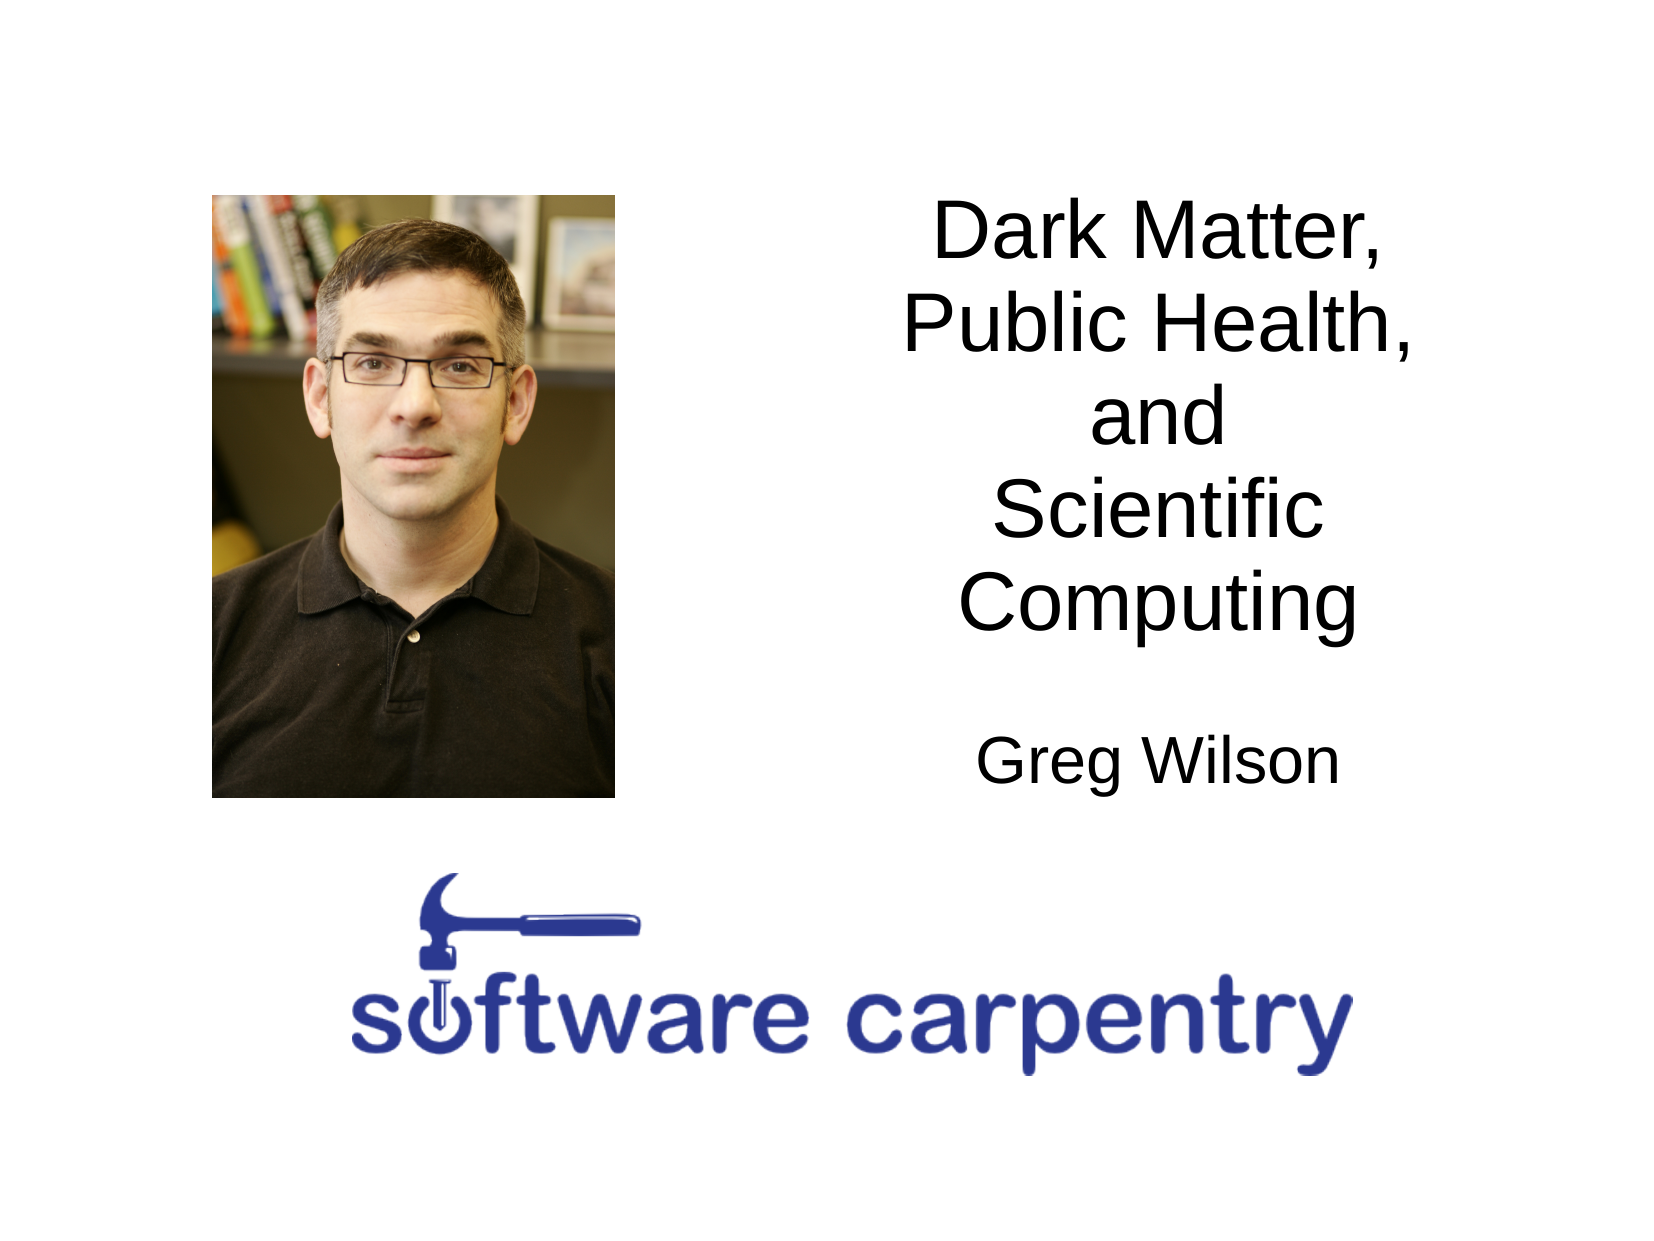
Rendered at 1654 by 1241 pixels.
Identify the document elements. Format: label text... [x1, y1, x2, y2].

picture [352, 873, 1353, 1076]
picture [212, 195, 615, 798]
subtitle Dark Matter, Public Health, and Scientific Computing Greg Wilson [779, 130, 1538, 850]
